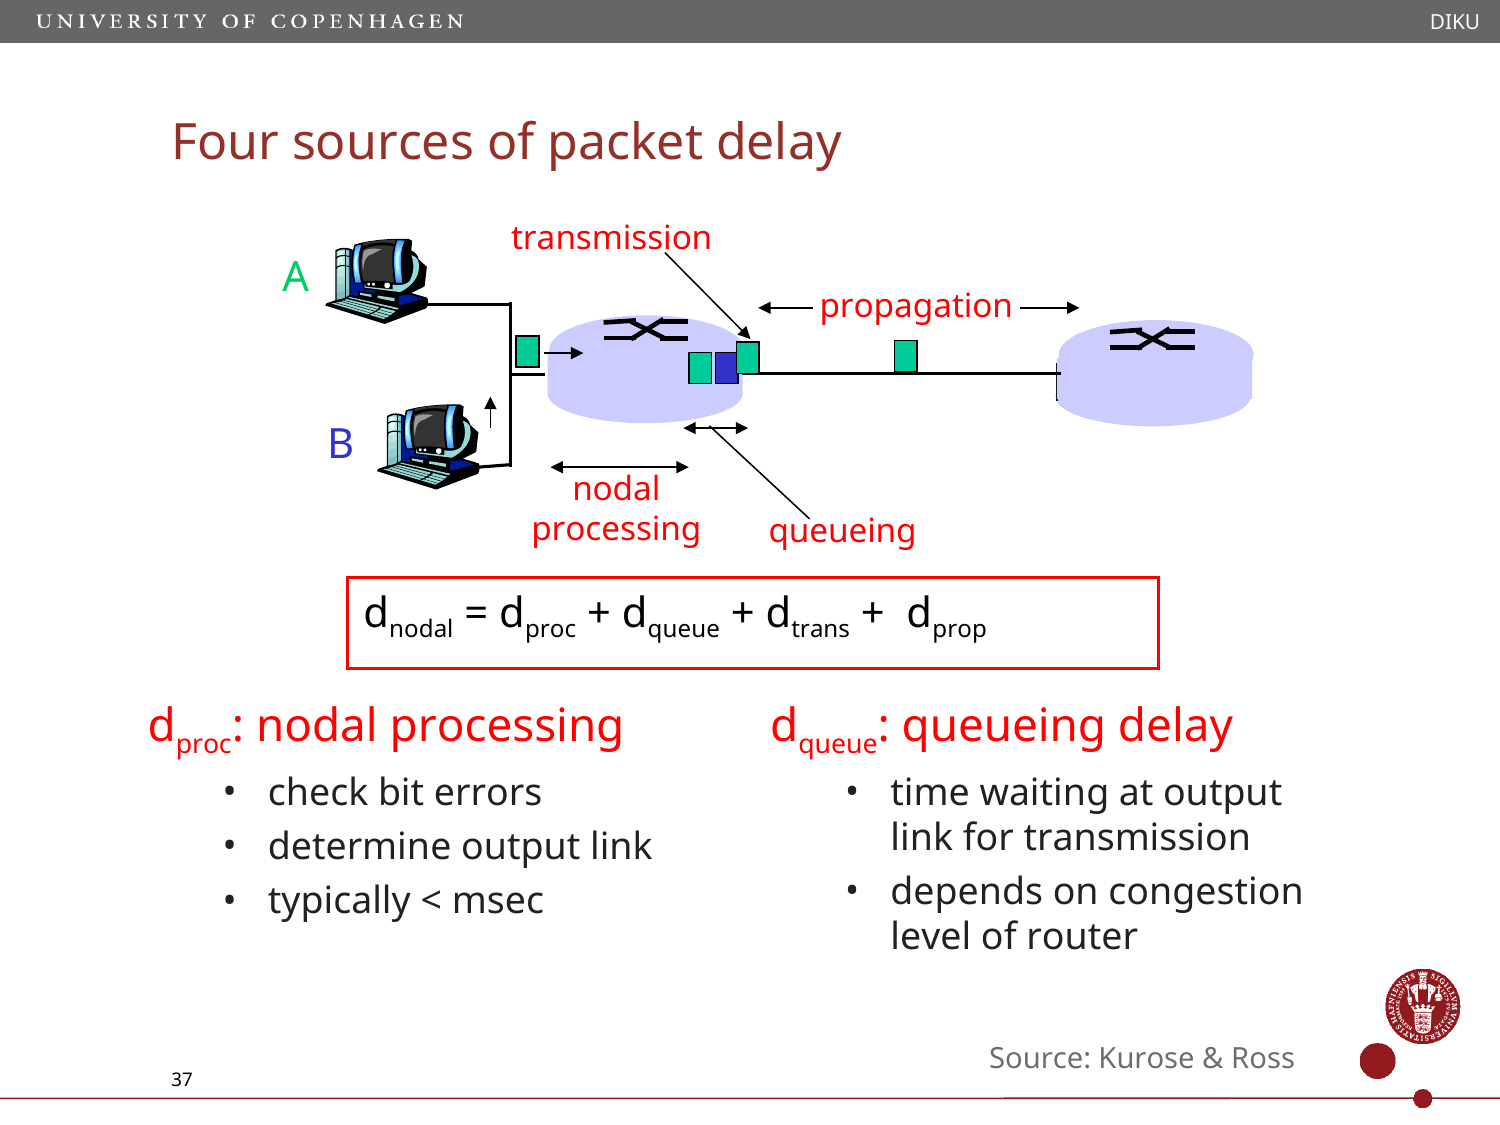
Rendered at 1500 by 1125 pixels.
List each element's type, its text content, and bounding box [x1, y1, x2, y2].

text_box dnodal = dproc + dqueue + dtrans + dprop [347, 577, 1159, 669]
text_box dproc: nodal processing check bit errors determine output link typically < msec [147, 695, 703, 1000]
picture [0, 910, 1500, 1122]
text_box nodal processing [516, 459, 717, 556]
text_box Source: Kurose & Ross [974, 1031, 1341, 1083]
text_box queueing [753, 502, 933, 558]
text_box dqueue: queueing delay time waiting at output link for transmission depends on congestion level of router [770, 695, 1341, 1000]
picture [376, 403, 482, 490]
text_box propagation [804, 277, 1029, 333]
text_box Four sources of packet delay [171, 75, 1329, 171]
picture [325, 237, 430, 324]
text_box DIKU [469, 0, 1495, 43]
text_box <number> [171, 1067, 522, 1092]
text_box A [267, 241, 325, 308]
text_box [547, 315, 743, 424]
text_box [1055, 320, 1254, 427]
text_box transmission [496, 208, 728, 264]
text_box B [312, 409, 370, 475]
